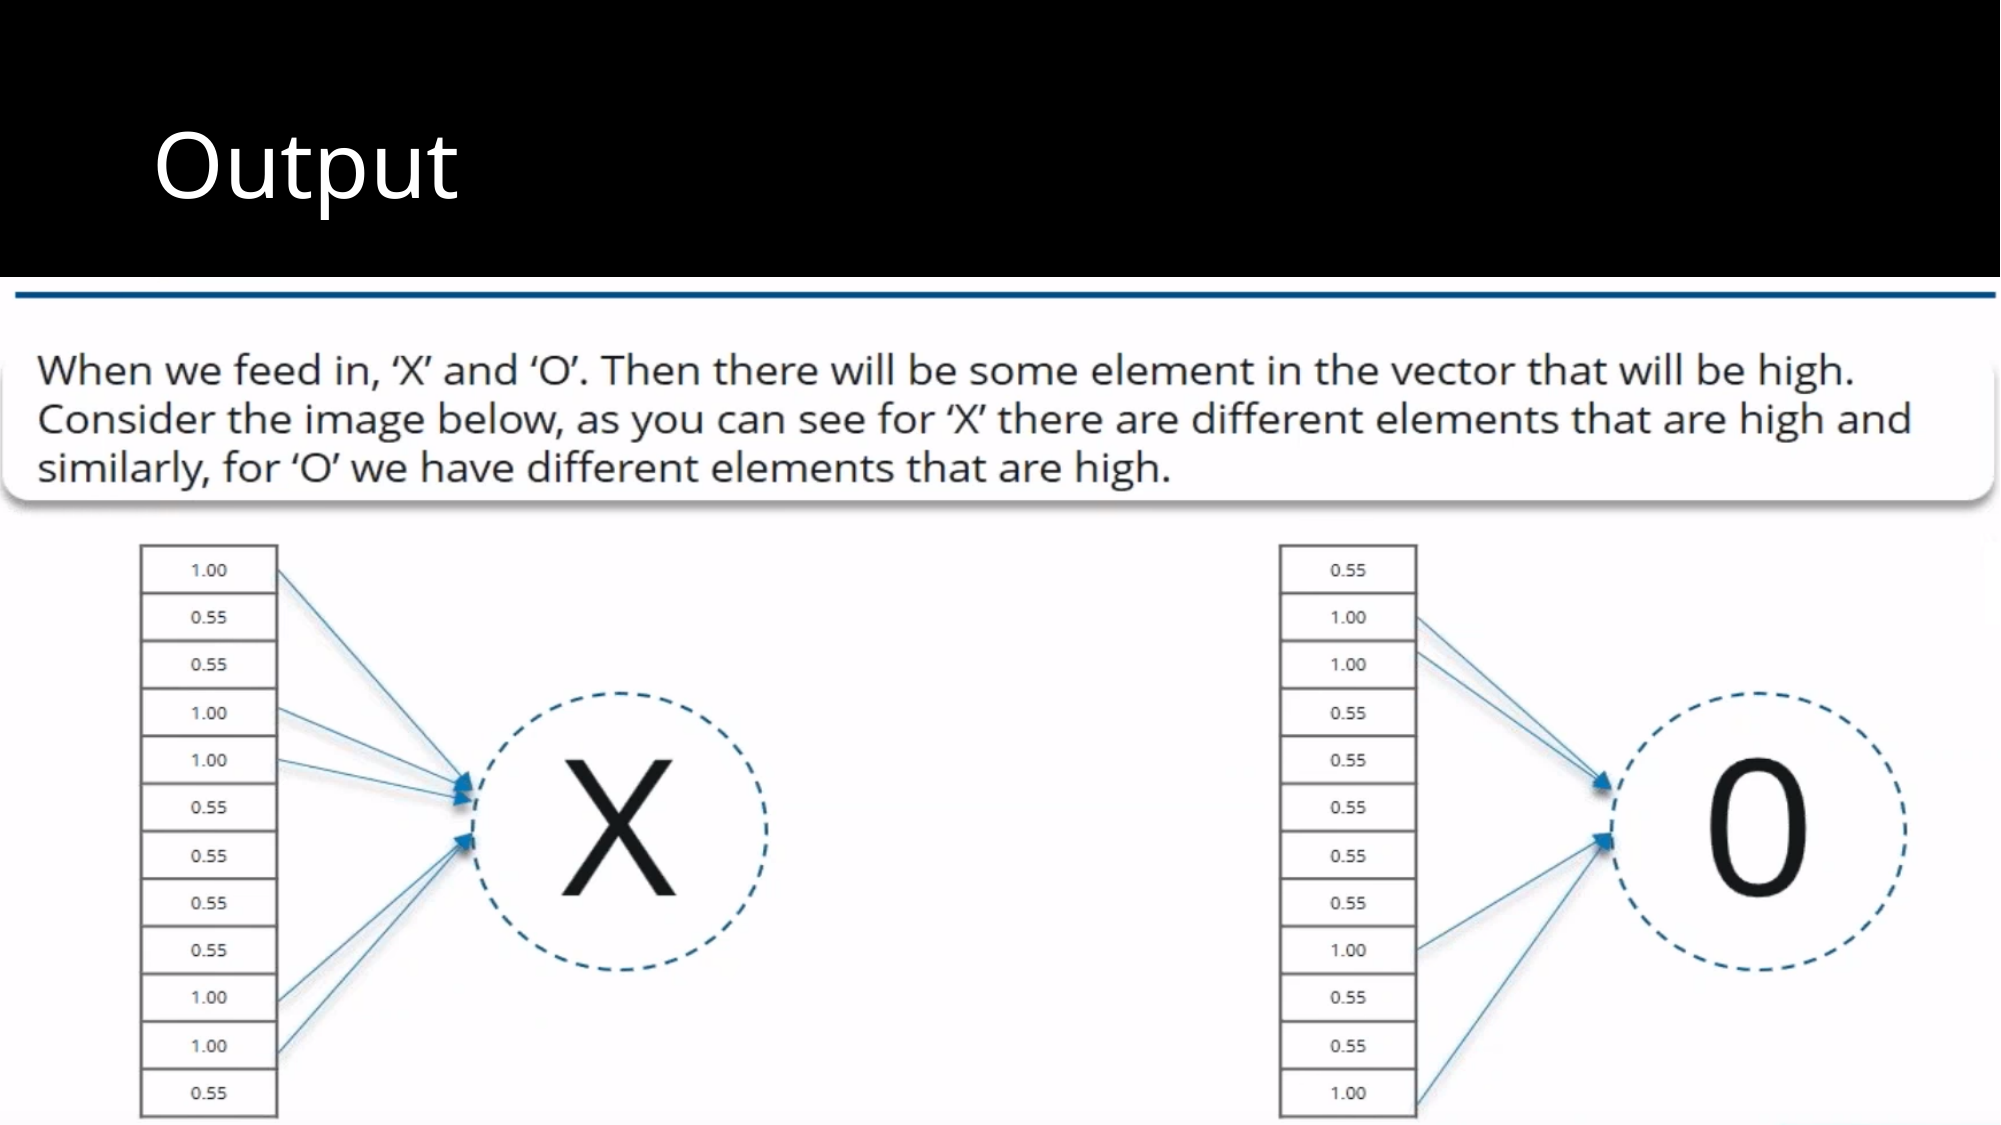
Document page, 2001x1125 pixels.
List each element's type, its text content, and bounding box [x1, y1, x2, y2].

picture [0, 277, 2000, 1125]
text_box Output [137, 59, 1863, 278]
